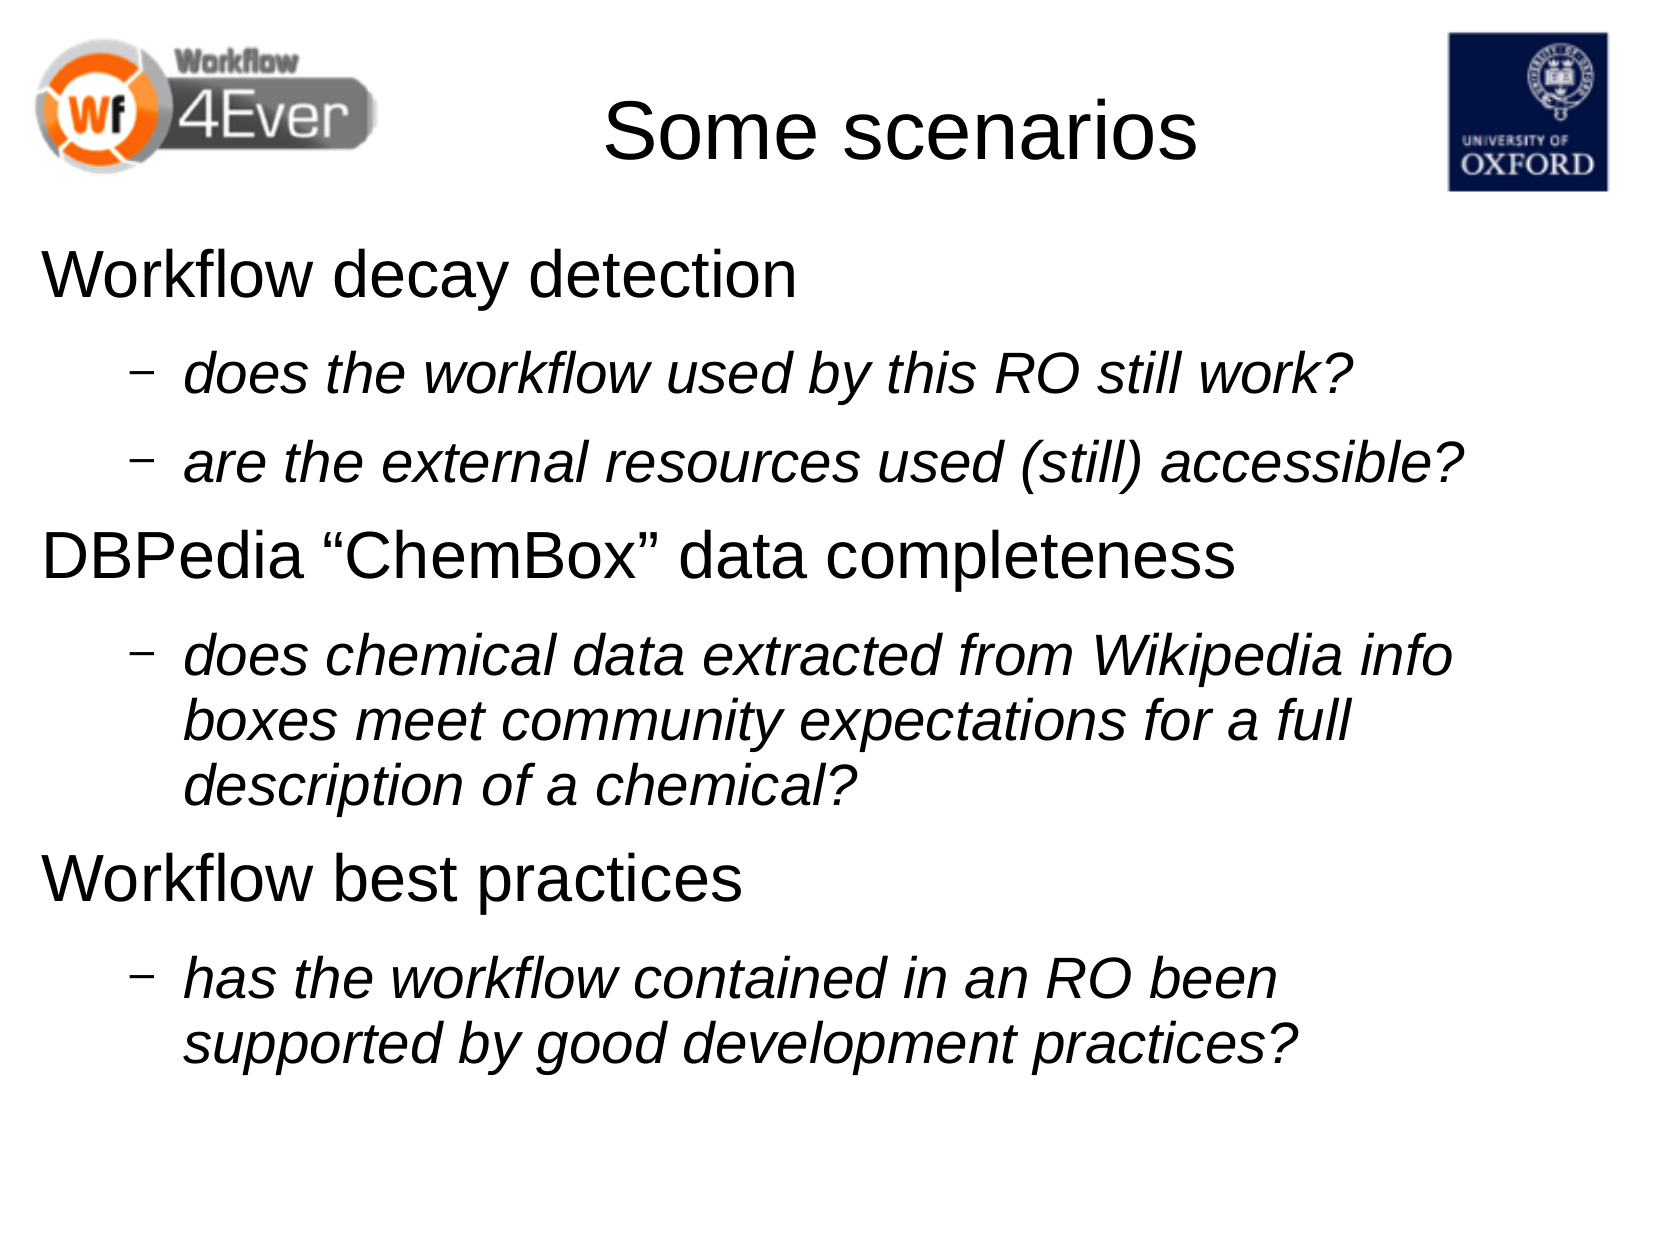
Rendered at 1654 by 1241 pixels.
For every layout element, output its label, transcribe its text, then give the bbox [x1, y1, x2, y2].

list Workflow decay detection does the workflow used by this RO still work? are the external resources used (still) accessible? DBPedia “ChemBox” data completeness does chemical data extracted from Wikipedia info boxes meet community expectations for a full description of a chemical? Workflow best practices has the workflow contained in an RO been supported by good development practices? [41, 237, 1536, 1076]
picture [29, 33, 354, 181]
picture [1446, 29, 1612, 194]
title Some scenarios [354, 31, 1447, 231]
